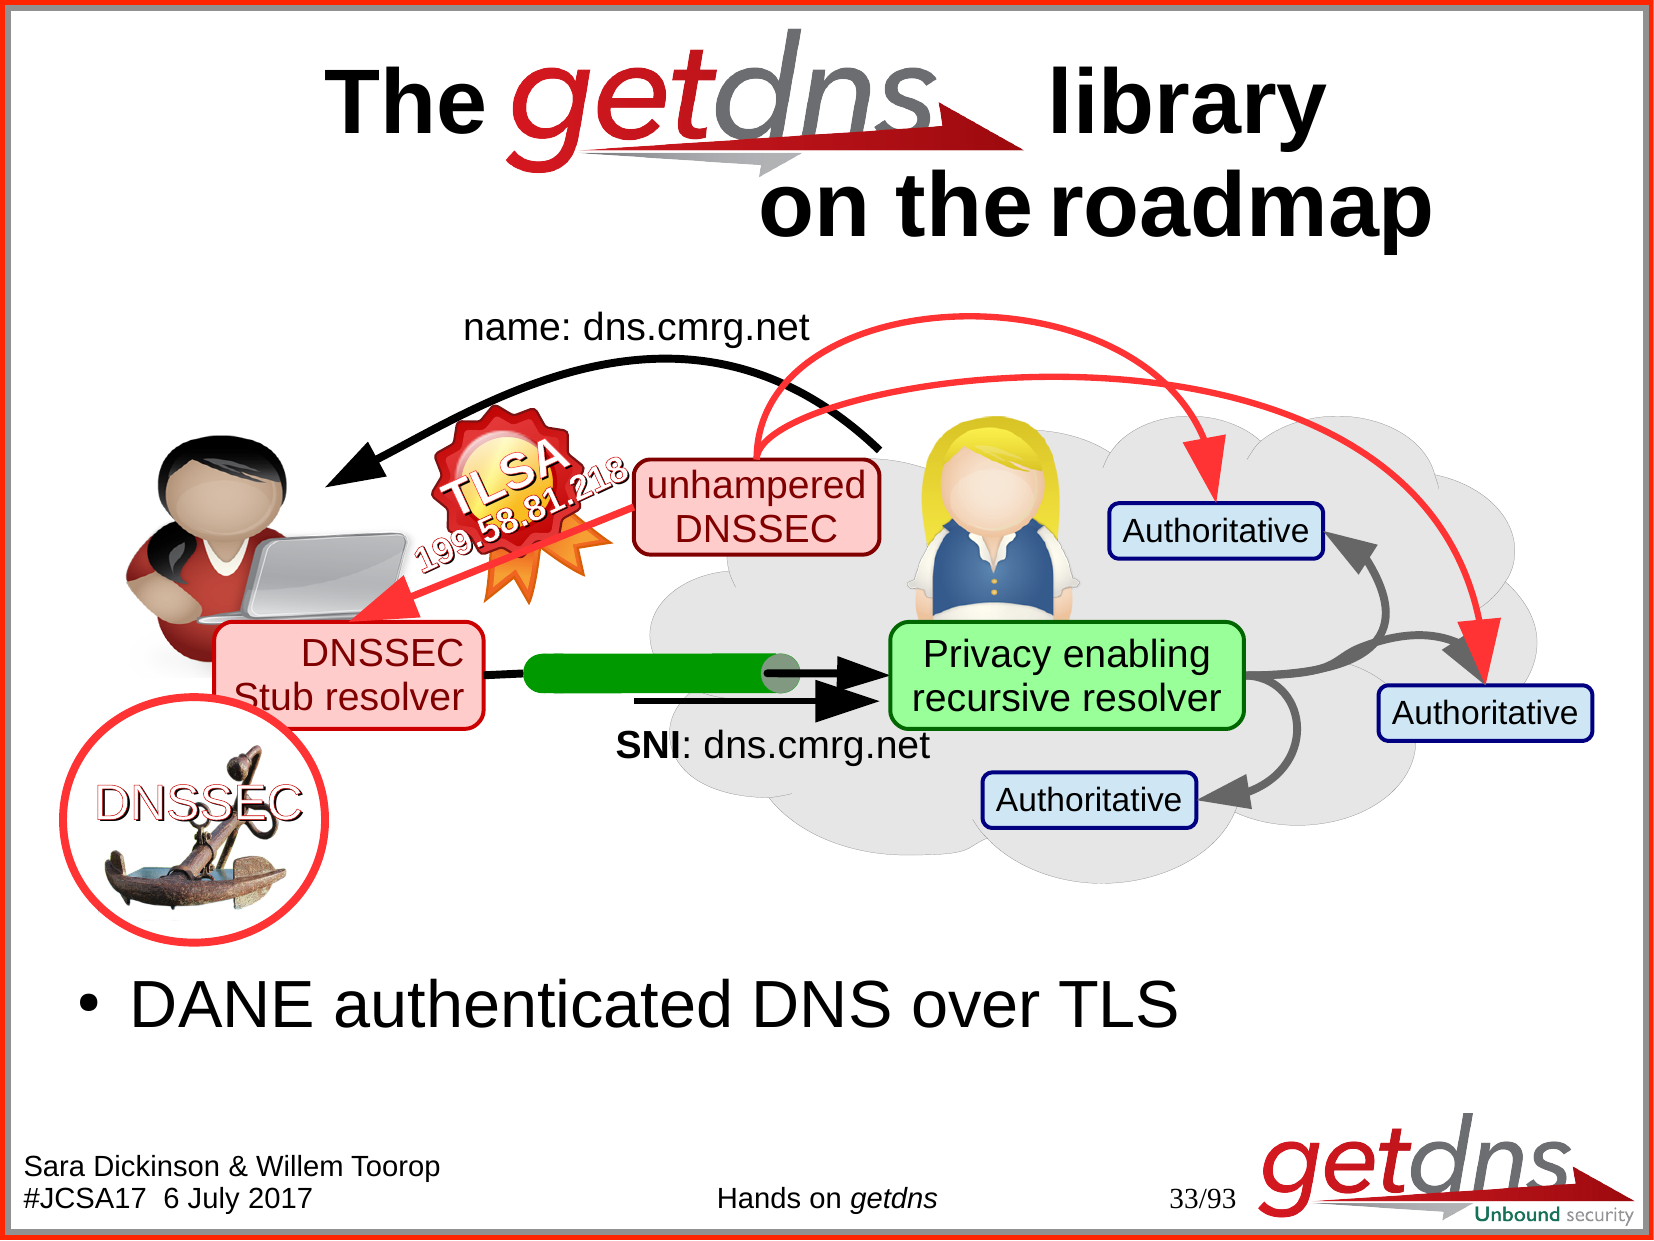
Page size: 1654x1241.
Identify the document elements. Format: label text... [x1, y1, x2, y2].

title The library [324, 49, 1642, 257]
picture [1251, 1107, 1642, 1232]
text_box roadmap [1048, 153, 1542, 256]
list DANE authenticated DNS over TLS [59, 947, 1548, 1170]
picture [59, 295, 1595, 947]
text_box on the [540, 153, 1034, 256]
picture [496, 20, 1034, 49]
